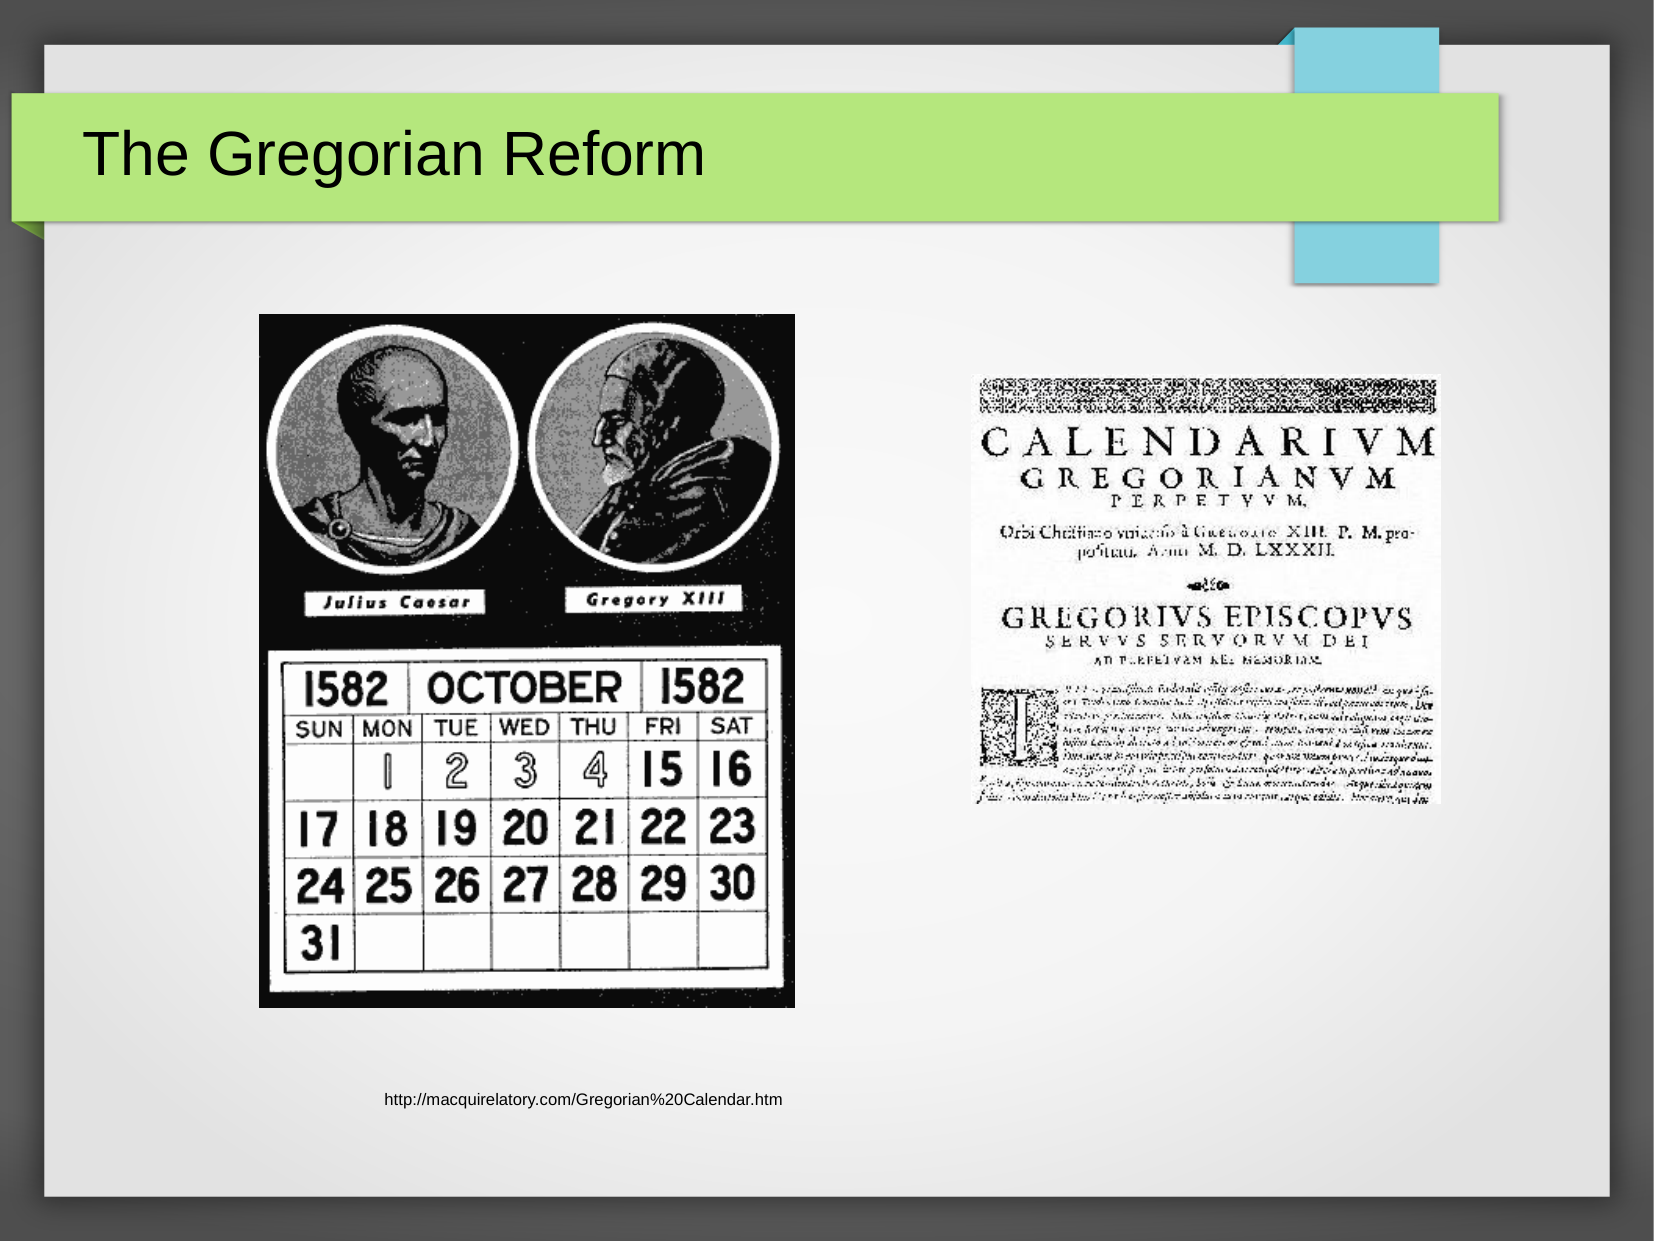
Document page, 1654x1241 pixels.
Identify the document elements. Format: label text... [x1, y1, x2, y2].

text_box http://macquirelatory.com/Gregorian%20Calendar.htm [369, 1083, 1291, 1141]
title The Gregorian Reform [82, 94, 1264, 213]
picture [0, 0, 1654, 1241]
